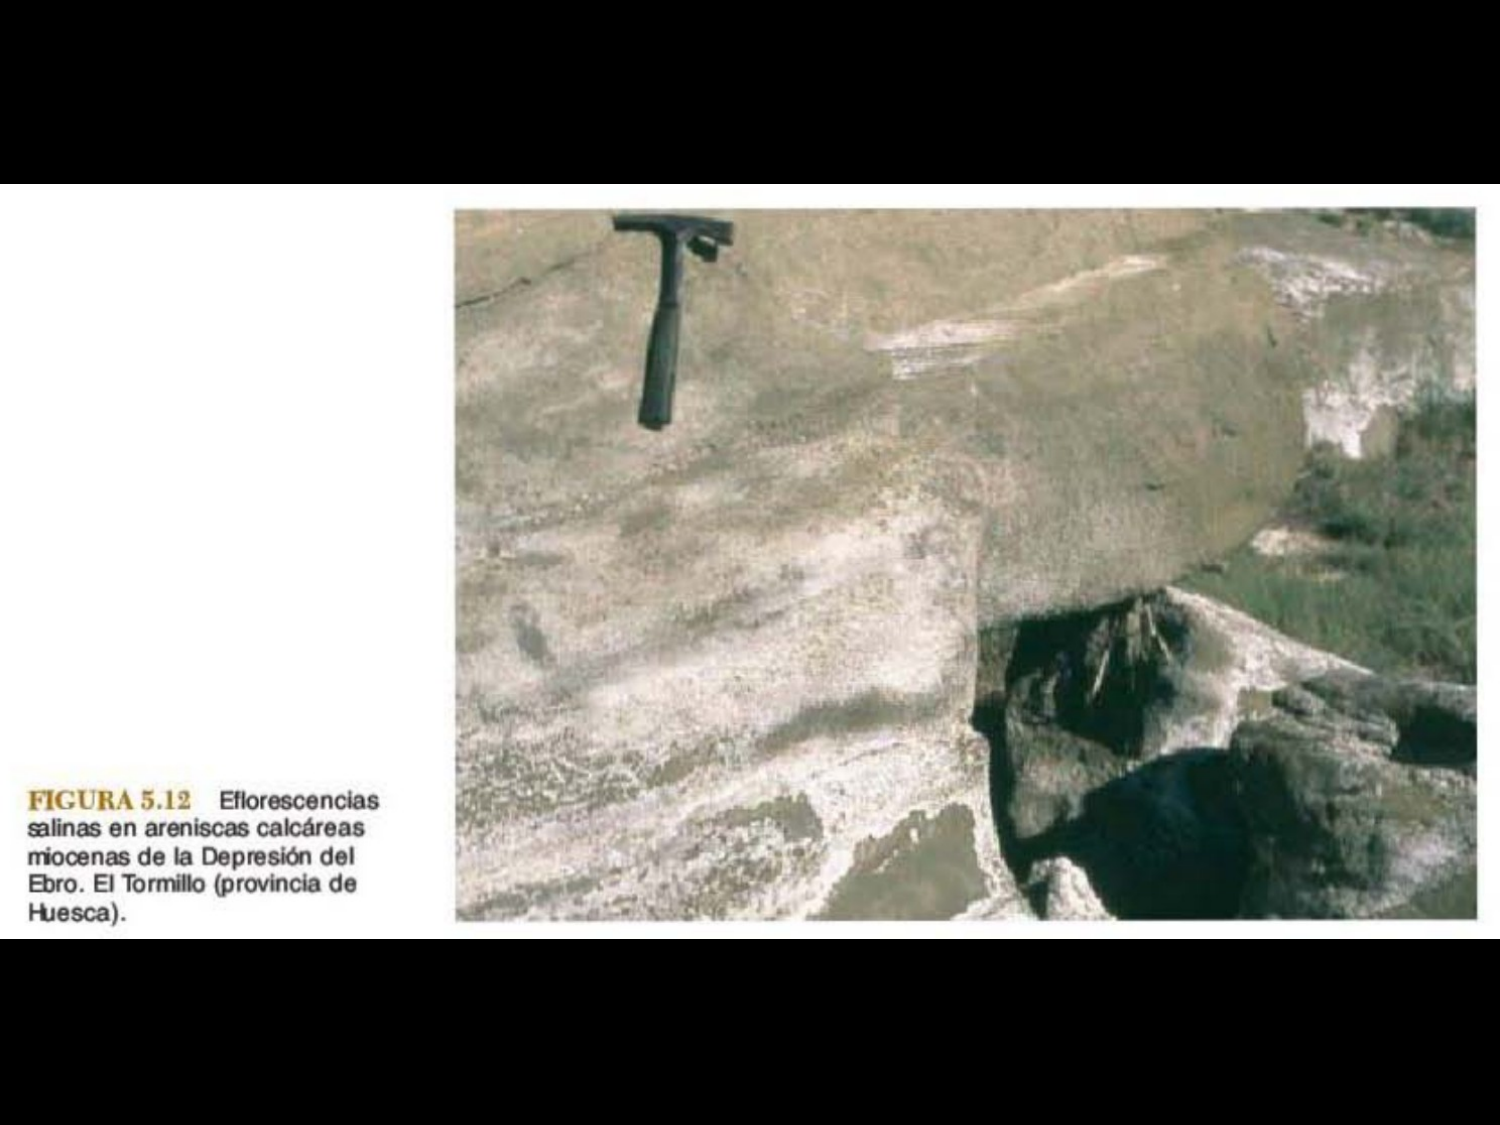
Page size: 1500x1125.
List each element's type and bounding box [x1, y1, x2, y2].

picture [0, 184, 1500, 939]
